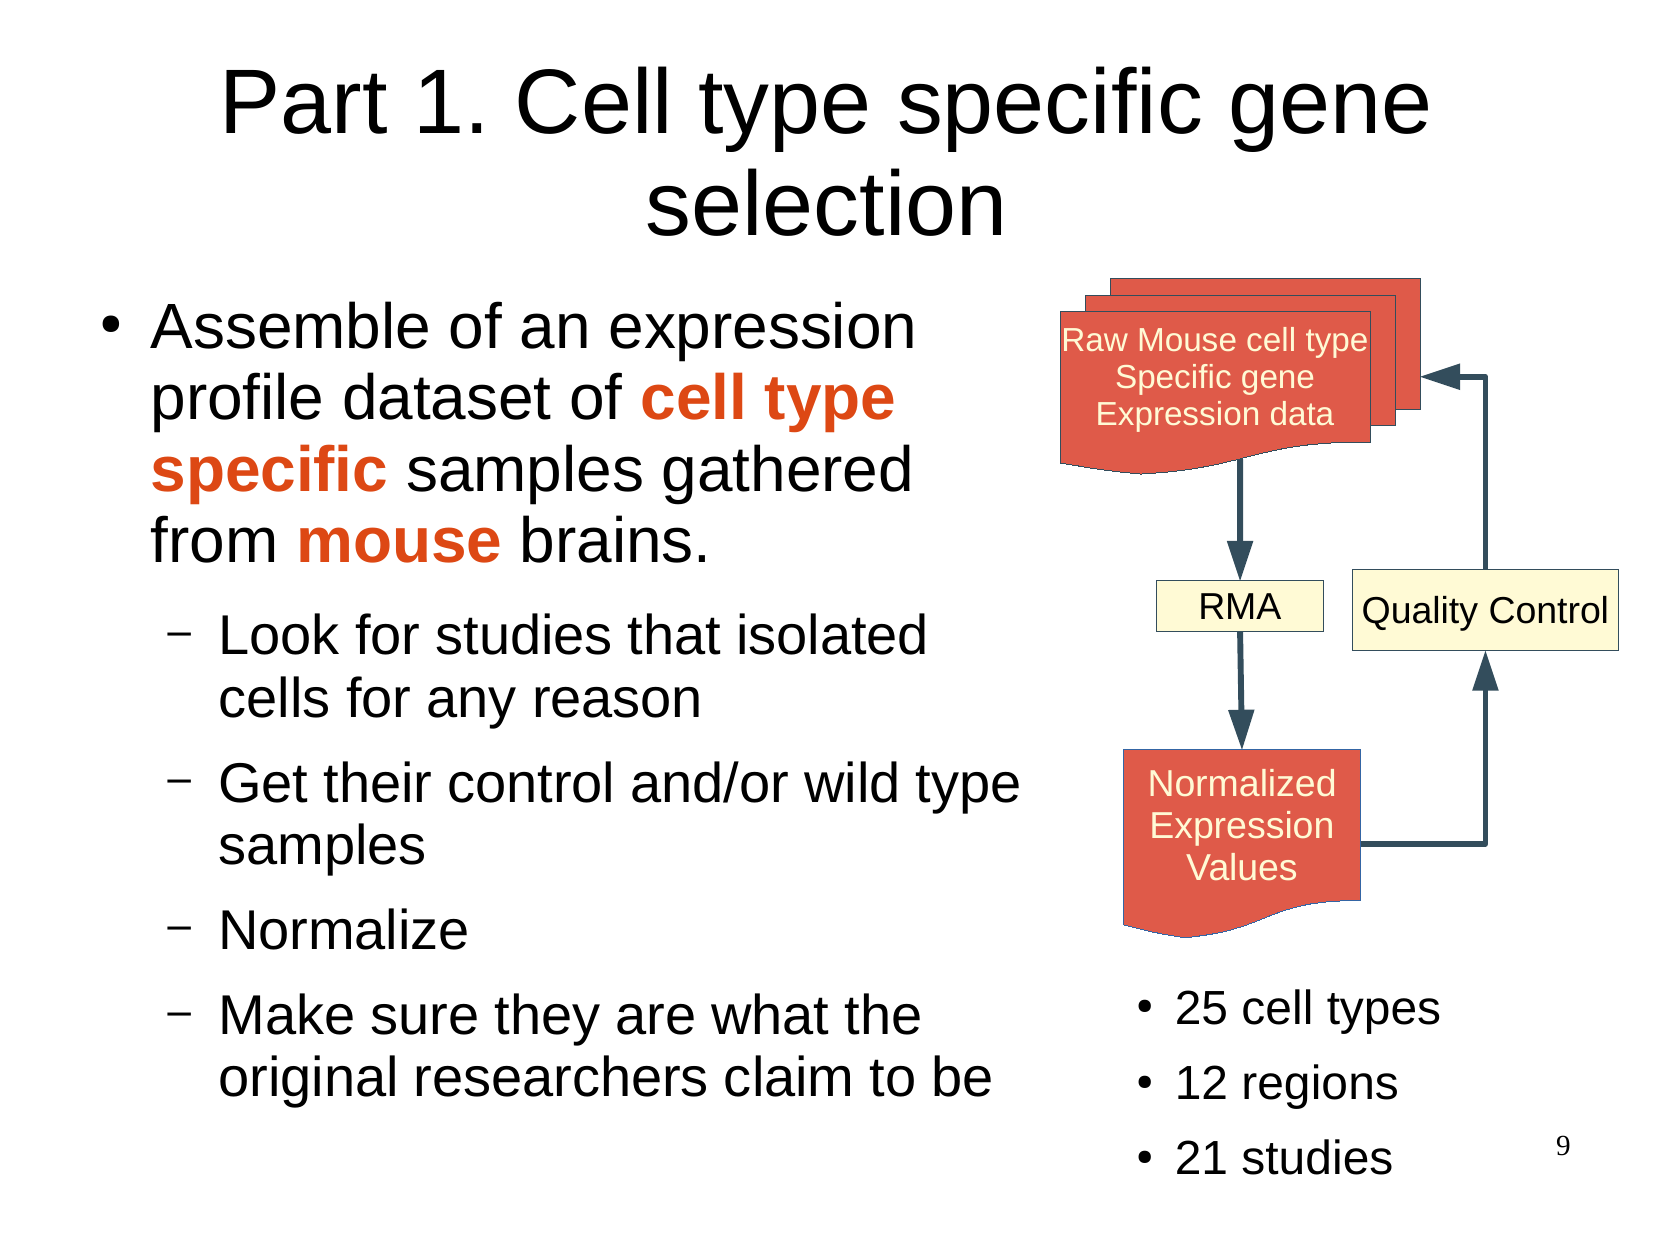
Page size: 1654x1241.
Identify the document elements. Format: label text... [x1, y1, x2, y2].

text_box Raw Mouse cell type Specific gene Expression data [1060, 278, 1421, 475]
text_box Normalized Expression Values [1123, 749, 1361, 938]
list Assemble of an expression profile dataset of cell type specific samples gathered from mouse brains. Look for studies that isolated cells for any reason Get their control and/or wild type samples Normalize Make sure they are what the original researchers claim to be [82, 290, 1041, 1111]
list 25 cell types 12 regions 21 studies [1123, 981, 1471, 1191]
text_box RMA [1156, 580, 1324, 632]
title Part 1. Cell type specific gene selection [82, 49, 1571, 257]
text_box Quality Control [1352, 569, 1619, 651]
